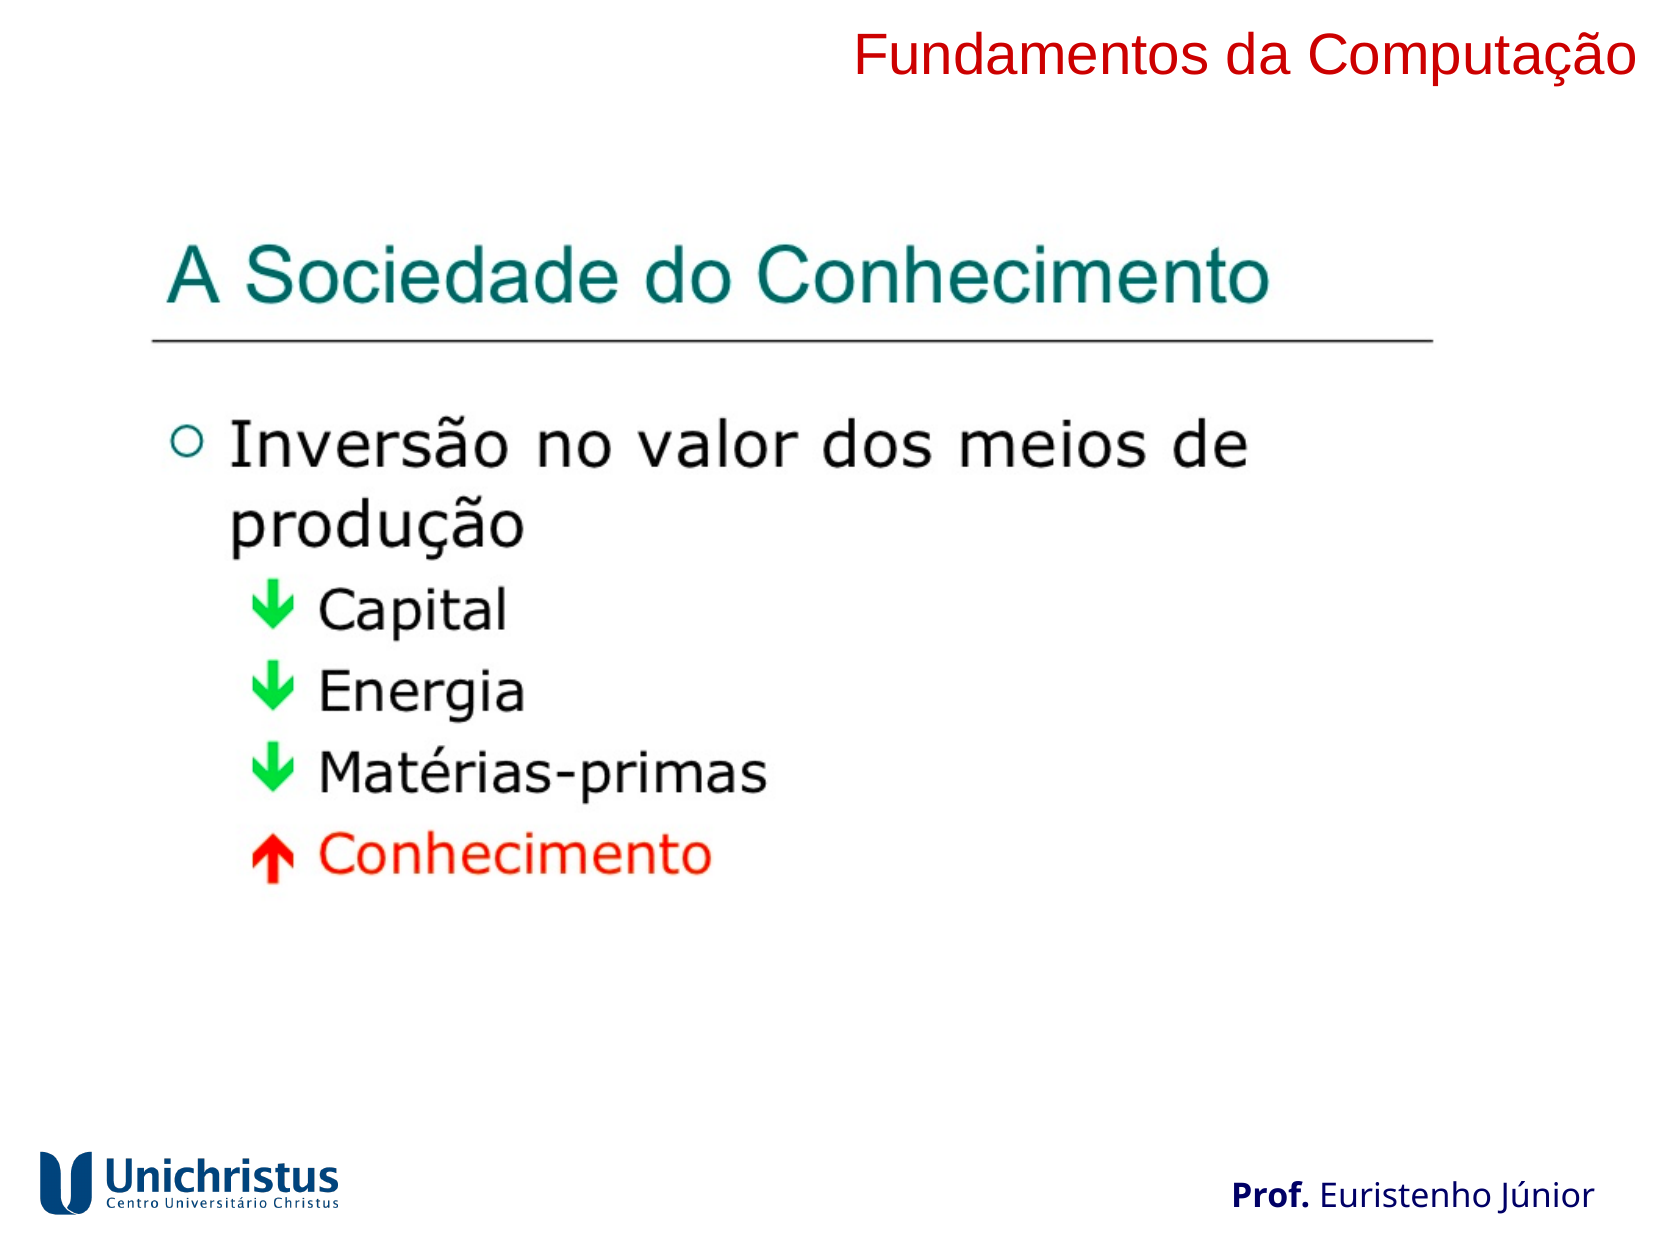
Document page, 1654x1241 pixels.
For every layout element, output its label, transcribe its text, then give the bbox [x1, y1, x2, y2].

text_box Fundamentos da Computação [838, 14, 1654, 95]
picture [106, 212, 1457, 913]
text_box Prof. Euristenho Júnior [1216, 1163, 1654, 1224]
picture [35, 1148, 343, 1217]
